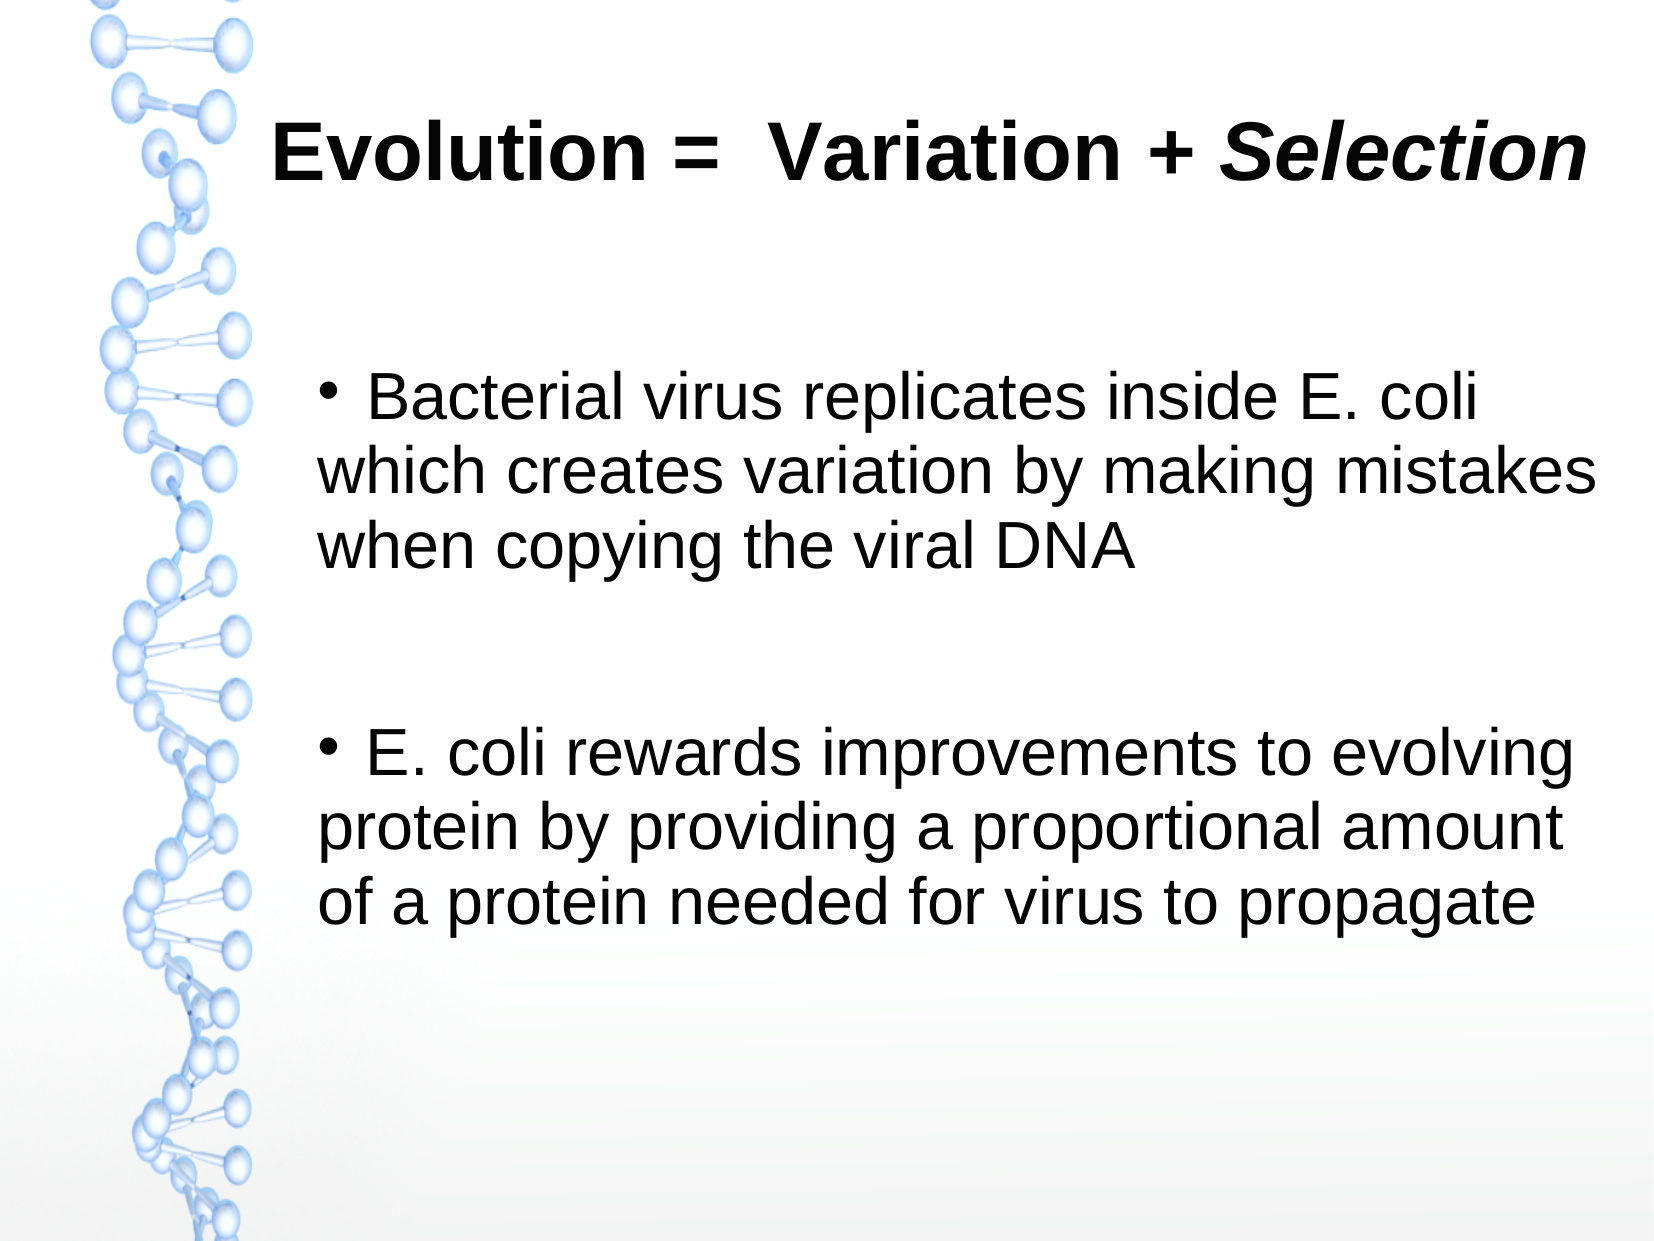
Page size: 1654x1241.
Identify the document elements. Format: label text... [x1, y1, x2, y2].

text_box Bacterial virus replicates inside E. coli which creates variation by making mistakes when copying the viral DNA E. coli rewards improvements to evolving protein by providing a proportional amount of a protein needed for virus to propagate [299, 246, 1613, 1126]
picture [0, 0, 1654, 1241]
text_box Evolution = Variation + Selection [265, 47, 1595, 252]
